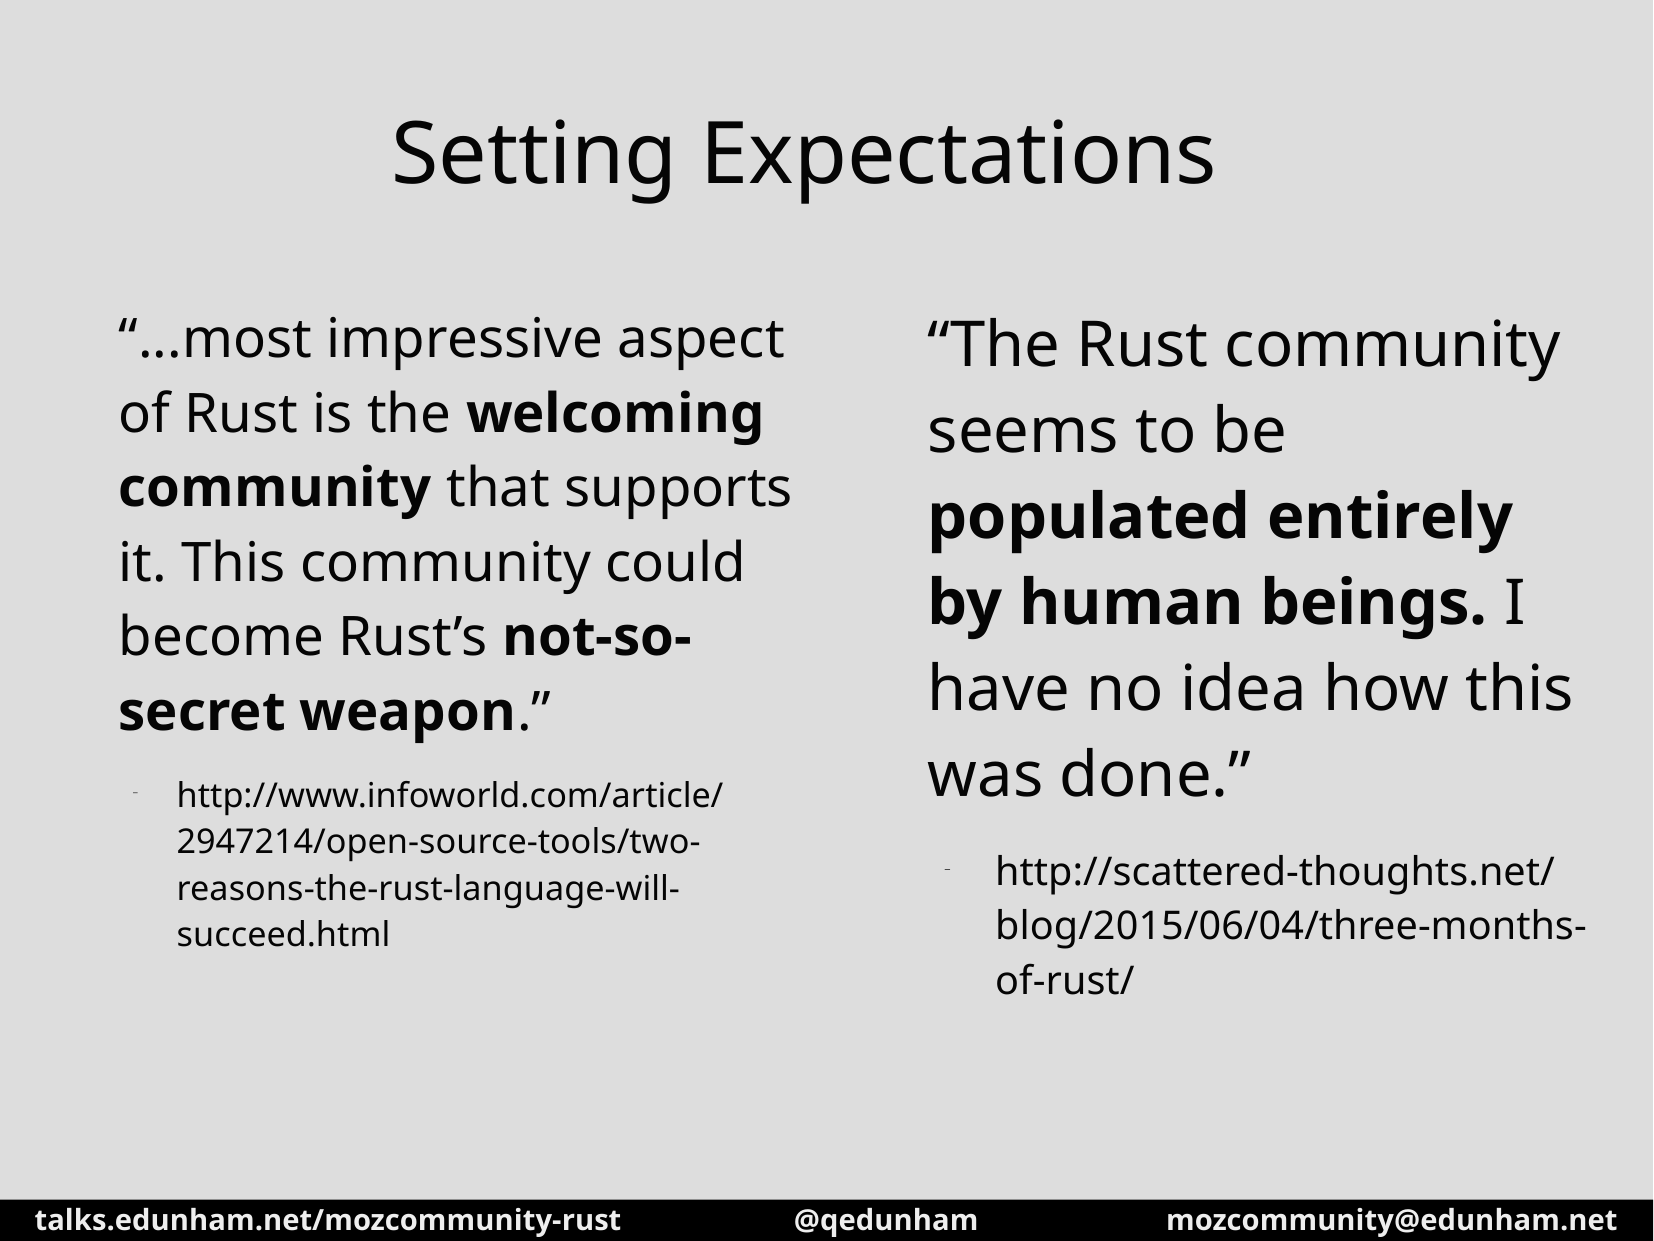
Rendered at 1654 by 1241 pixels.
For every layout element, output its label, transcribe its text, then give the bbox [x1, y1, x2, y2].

list “...most impressive aspect of Rust is the welcoming community that supports it. This community could become Rust’s not-so-secret weapon.” http://www.infoworld.com/article/2947214/open-source-tools/two-reasons-the-rust-language-will-succeed.html [60, 299, 795, 1019]
title Setting Expectations [15, 47, 1594, 253]
list “The Rust community seems to be populated entirely by human beings. I have no idea how this was done.” http://scattered-thoughts.net/blog/2015/06/04/three-months-of-rust/ [860, 299, 1595, 1019]
